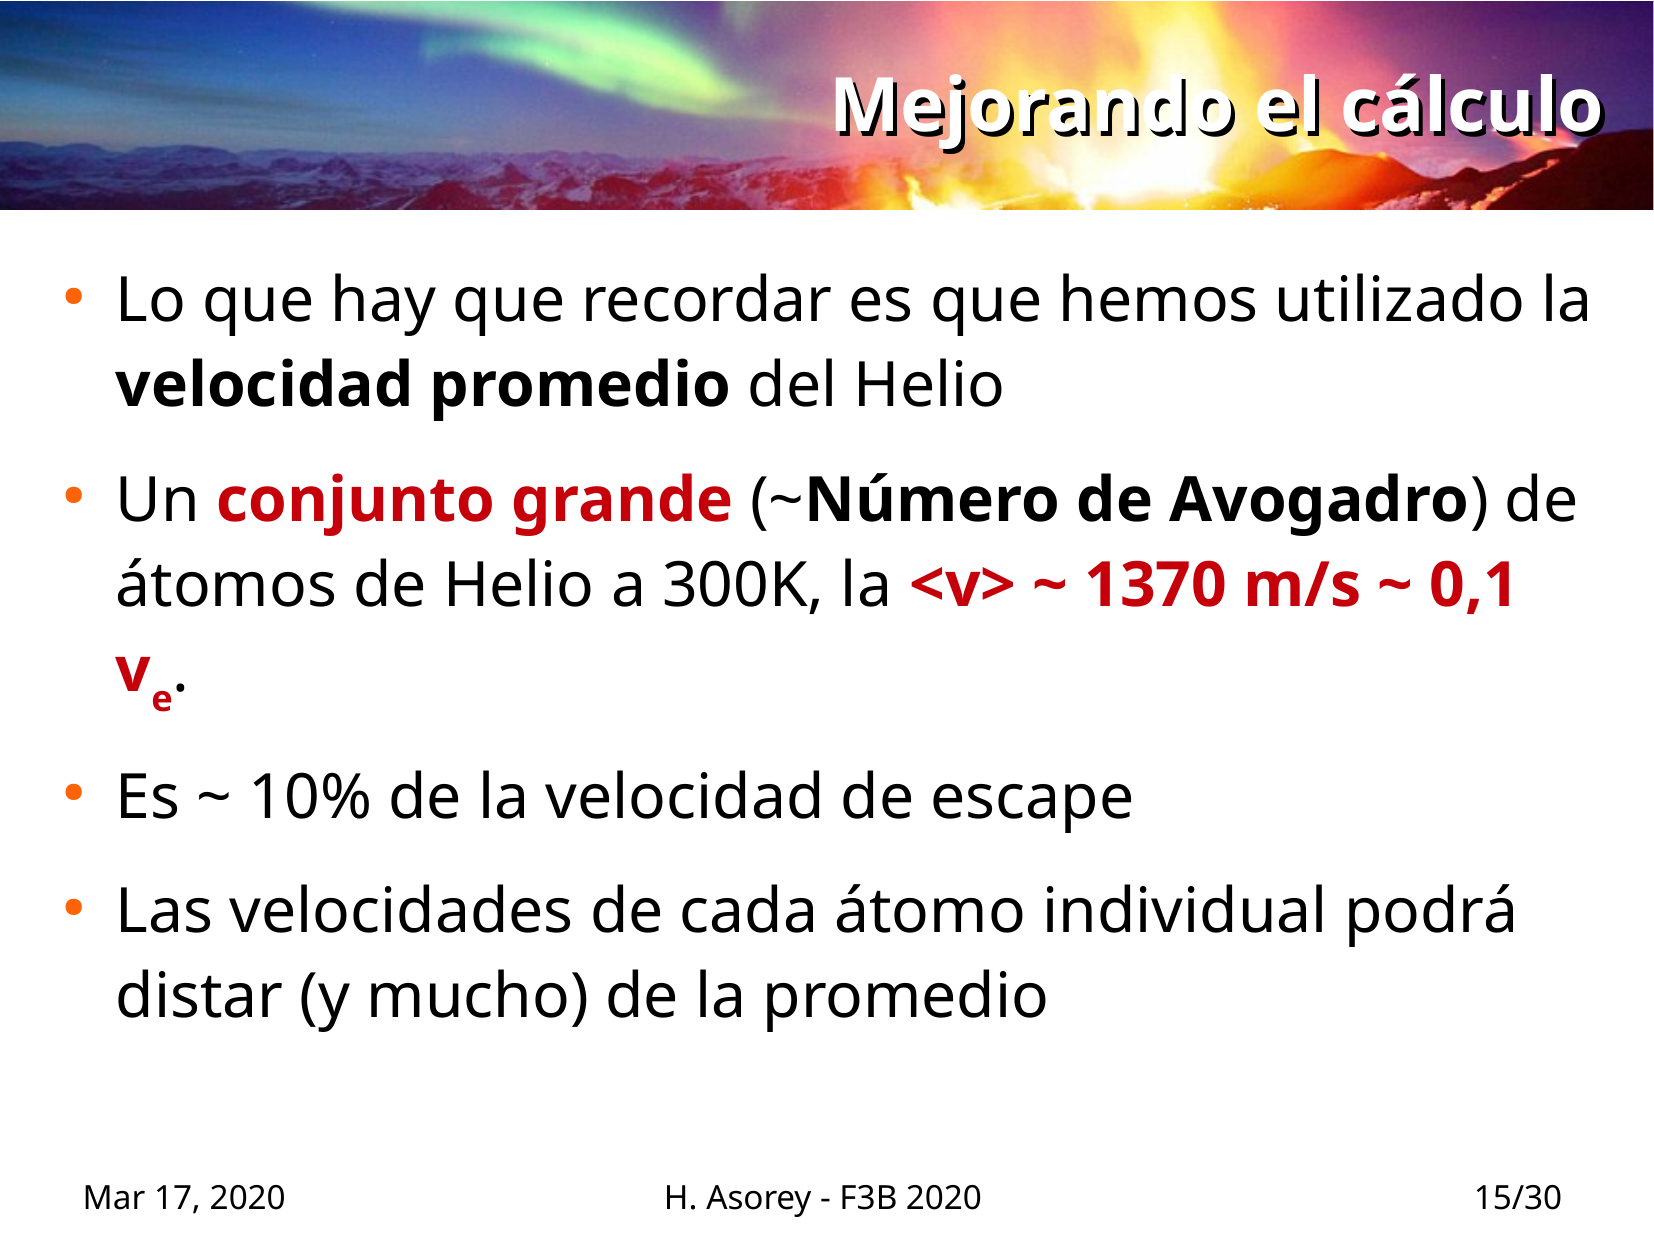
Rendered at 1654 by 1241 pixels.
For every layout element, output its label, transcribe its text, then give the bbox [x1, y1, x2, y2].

list Lo que hay que recordar es que hemos utilizado la velocidad promedio del Helio Un conjunto grande (~Número de Avogadro) de átomos de Helio a 300K, la <v> ~ 1370 m/s ~ 0,1 ve. Es ~ 10% de la velocidad de escape Las velocidades de cada átomo individual podrá distar (y mucho) de la promedio [45, 255, 1606, 1156]
title Mejorando el cálculo [45, 15, 1606, 191]
picture [0, 1, 1654, 210]
